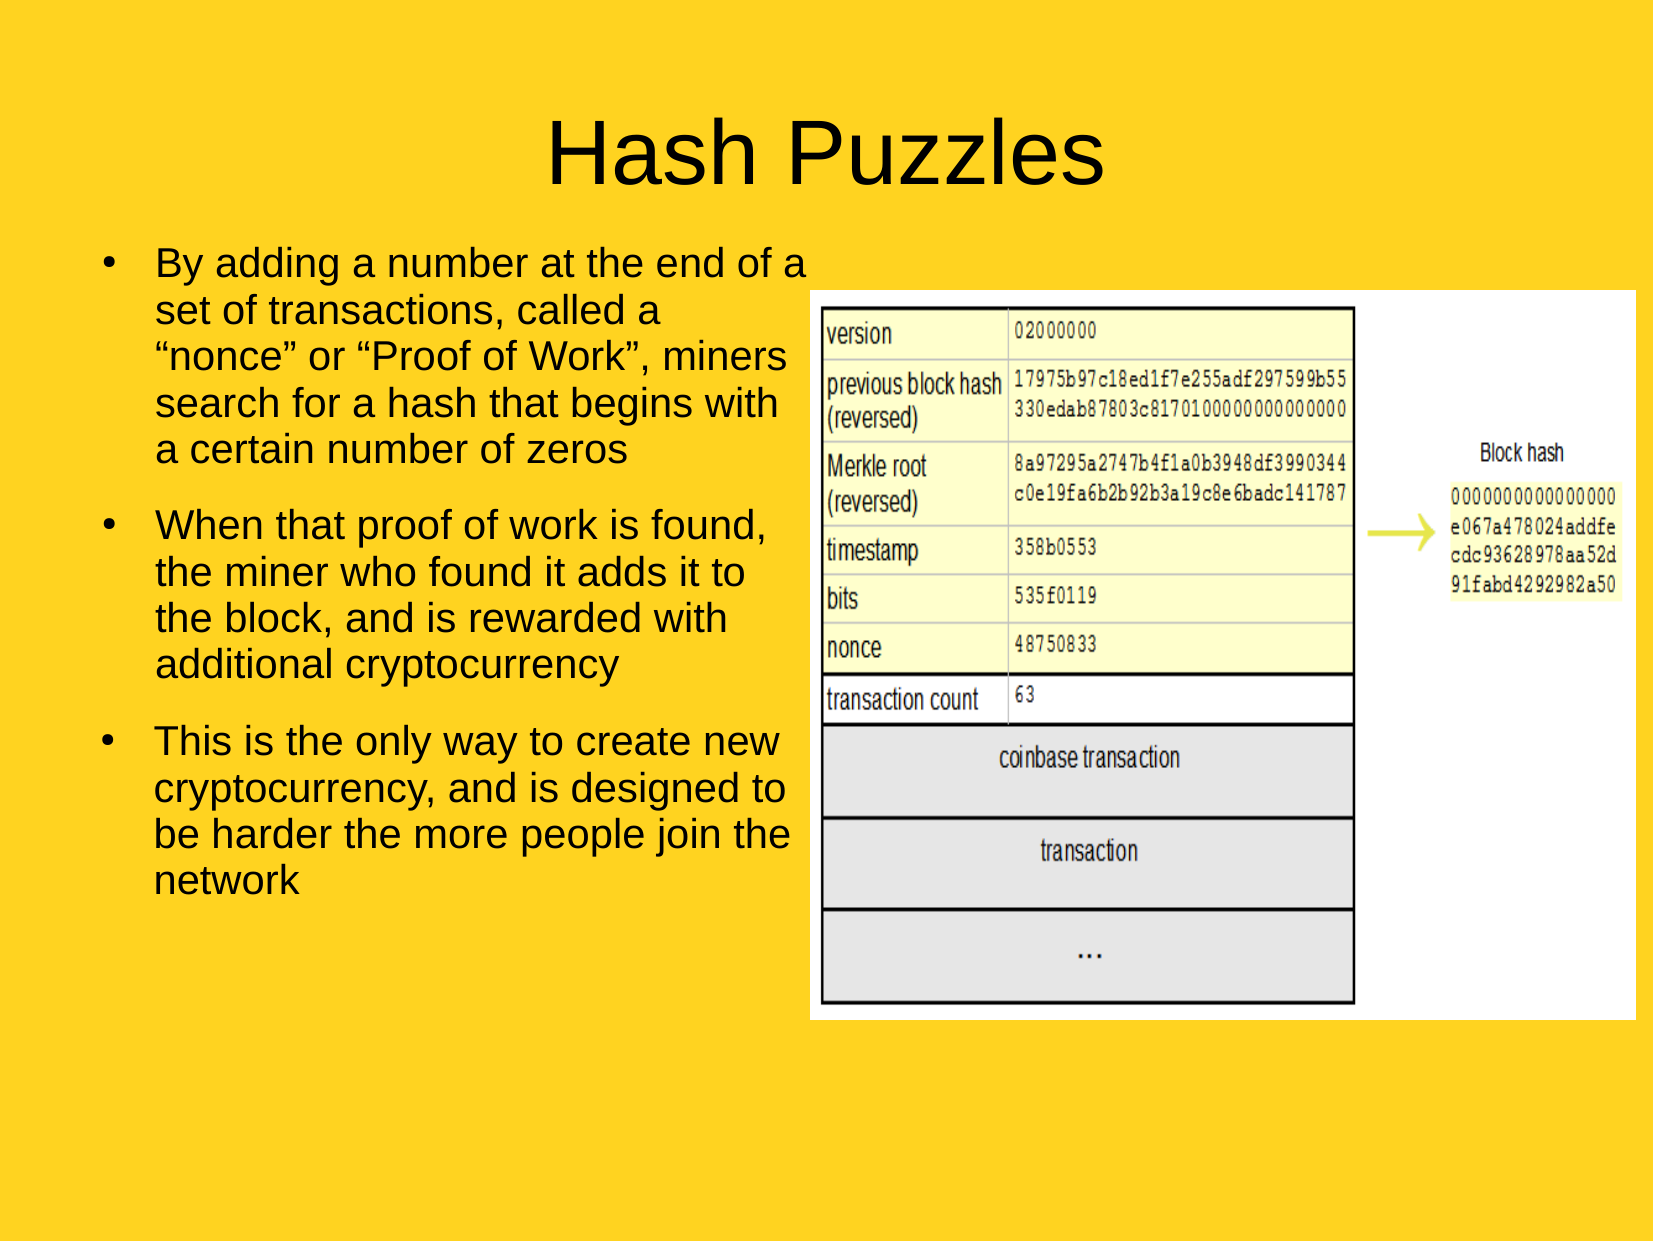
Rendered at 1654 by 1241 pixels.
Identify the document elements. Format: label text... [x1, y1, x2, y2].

list By adding a number at the end of a set of transactions, called a “nonce” or “Proof of Work”, miners search for a hash that begins with a certain number of zeros When that proof of work is found, the miner who found it adds it to the block, and is rewarded with additional cryptocurrency [84, 240, 811, 706]
list This is the only way to create new cryptocurrency, and is designed to be harder the more people join the network [82, 717, 809, 1109]
picture [810, 290, 1636, 1021]
title Hash Puzzles [82, 49, 1571, 257]
